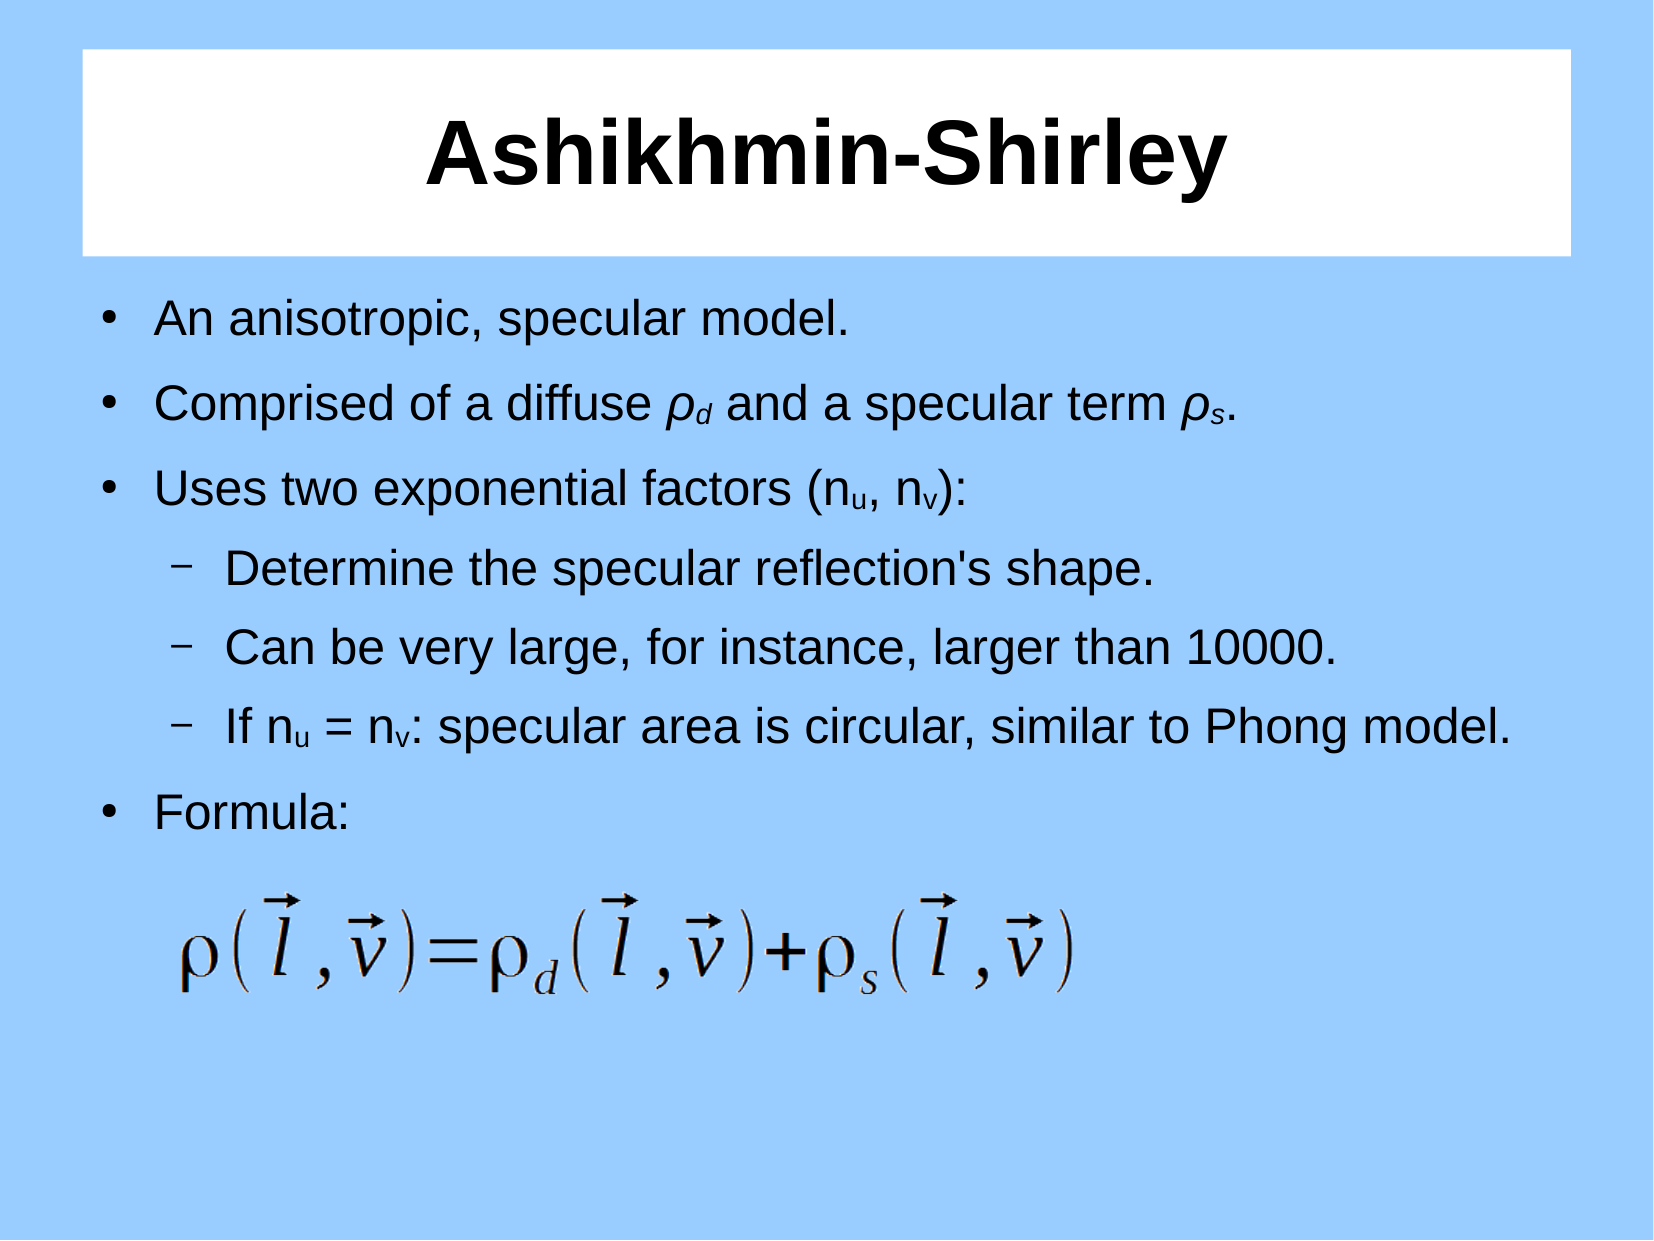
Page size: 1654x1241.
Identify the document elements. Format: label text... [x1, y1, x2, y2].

title Ashikhmin-Shirley [82, 49, 1571, 257]
list An anisotropic, specular model. Comprised of a diffuse ρd and a specular term ρs. Uses two exponential factors (nu, nv): Determine the specular reflection's shape. Can be very large, for instance, larger than 10000. If nu = nv: specular area is circular, similar to Phong model. Formula: [82, 290, 1571, 1170]
picture [163, 873, 1087, 1015]
